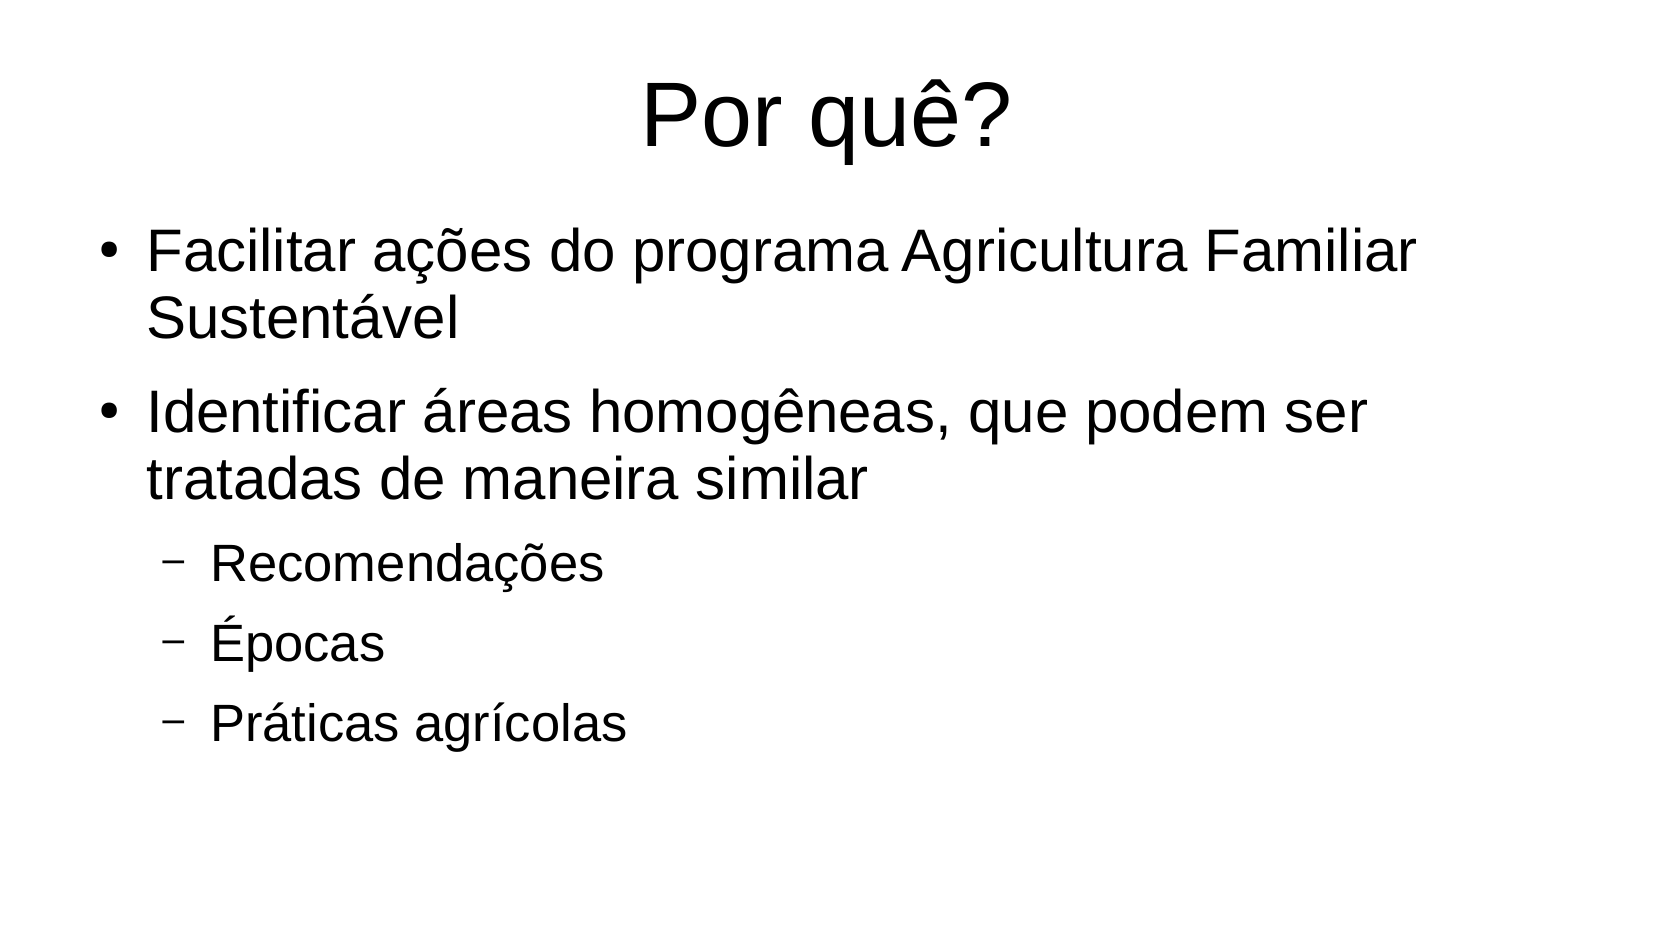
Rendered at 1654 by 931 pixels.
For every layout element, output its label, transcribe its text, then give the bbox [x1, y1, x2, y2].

list Facilitar ações do programa Agricultura Familiar Sustentável Identificar áreas homogêneas, que podem ser tratadas de maneira similar Recomendações Épocas Práticas agrícolas [82, 217, 1571, 758]
title Por quê? [82, 37, 1571, 193]
